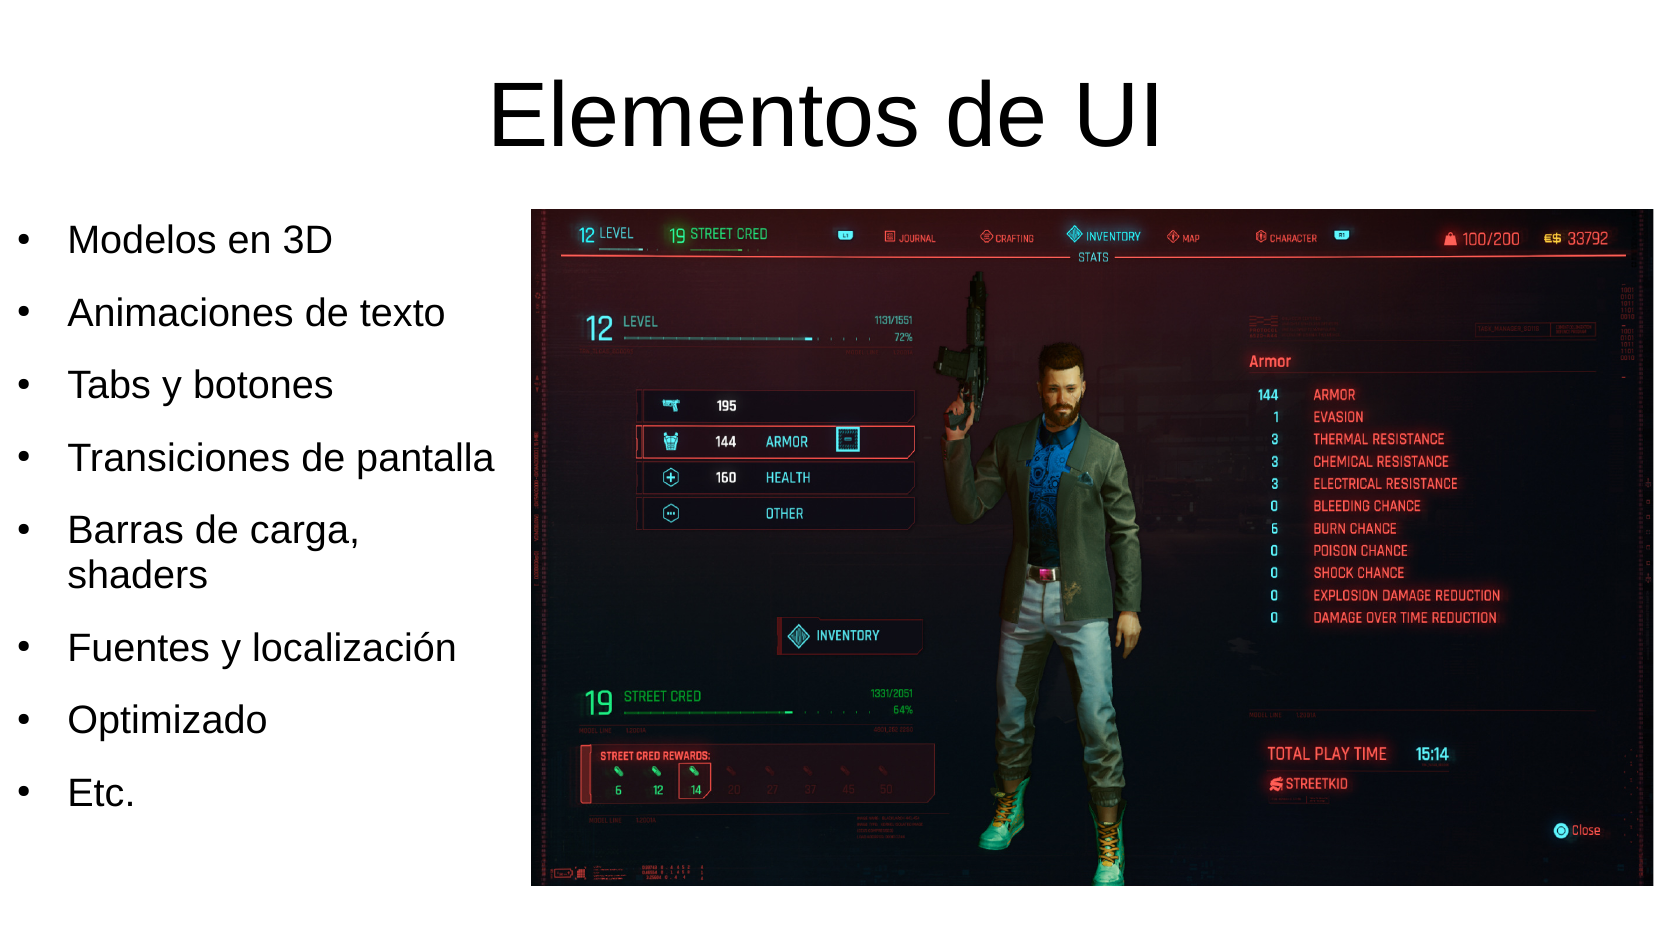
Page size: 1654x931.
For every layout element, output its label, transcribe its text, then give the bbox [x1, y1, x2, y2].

list Modelos en 3D Animaciones de texto Tabs y botones Transiciones de pantalla Barras de carga, shaders Fuentes y localización Optimizado Etc. [0, 217, 502, 827]
title Elementos de UI [82, 37, 1571, 193]
picture [531, 209, 1654, 886]
